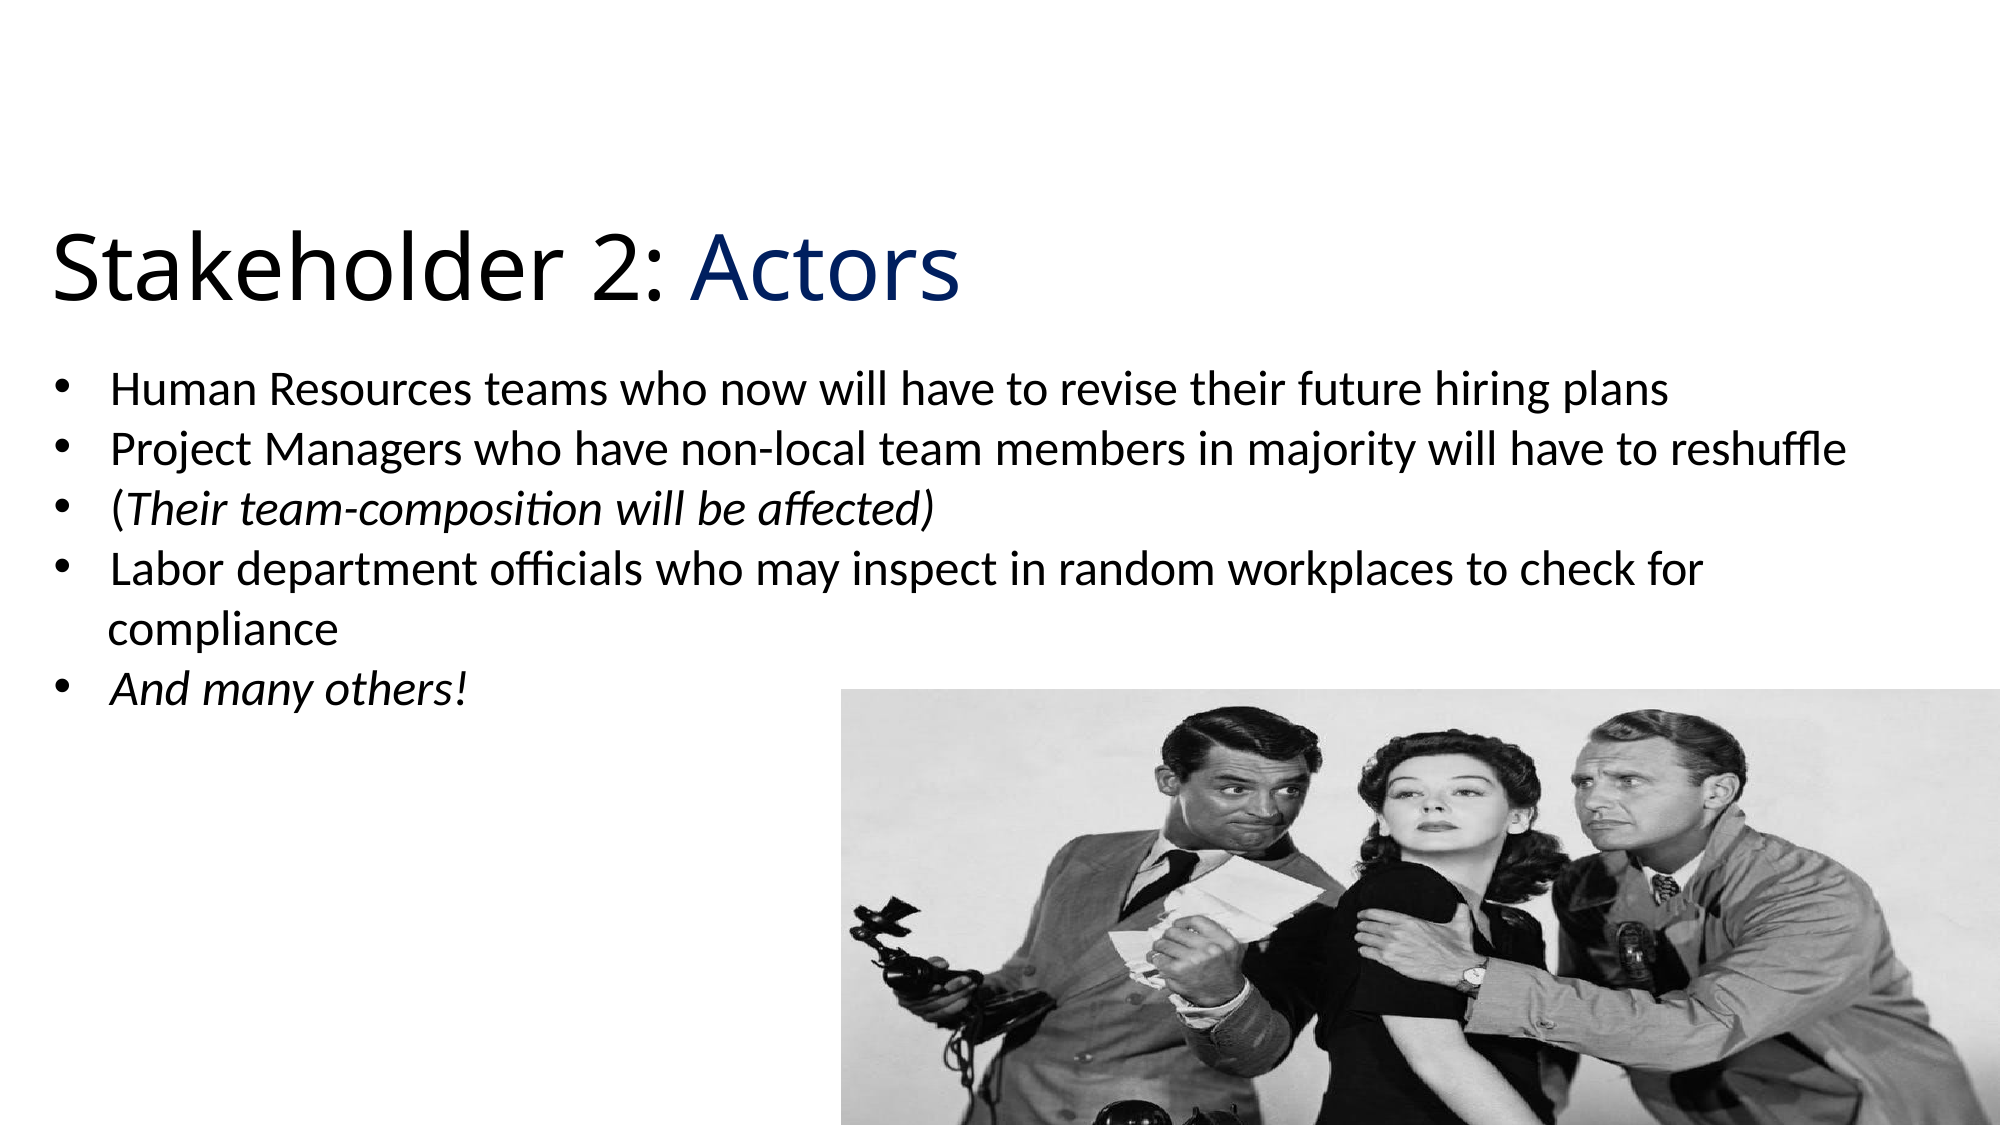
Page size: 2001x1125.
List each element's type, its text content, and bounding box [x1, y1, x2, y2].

text_box Human Resources teams who now will have to revise their future hiring plans Project Managers who have non-local team members in majority will have to reshuffle (Their team-composition will be affected) Labor department officials who may inspect in random workplaces to check for compliance And many others! [48, 352, 1862, 719]
title Stakeholder 2: Actors [48, 205, 1342, 320]
picture [841, 689, 2000, 1125]
